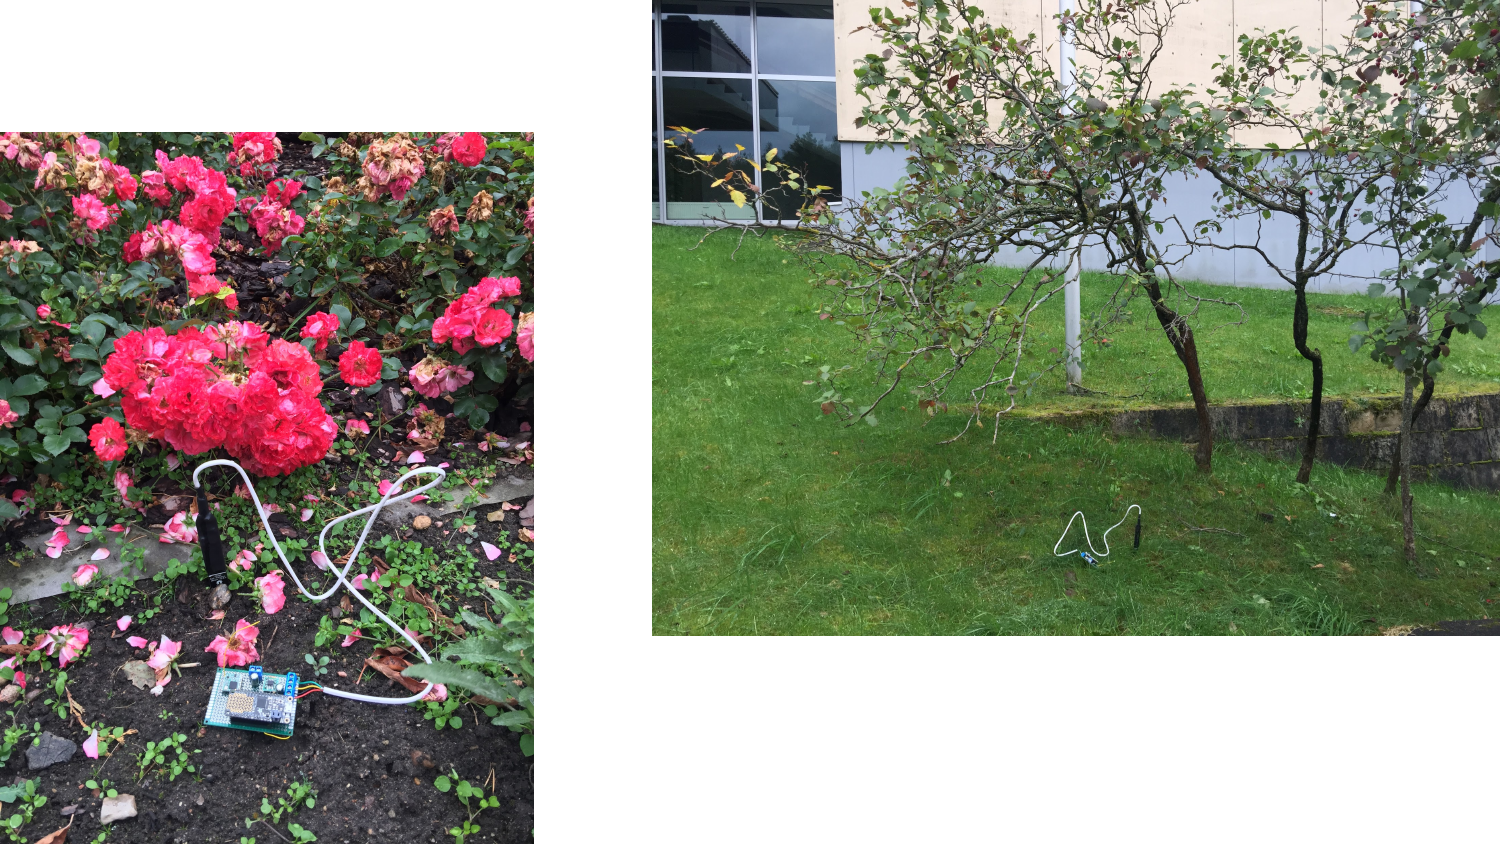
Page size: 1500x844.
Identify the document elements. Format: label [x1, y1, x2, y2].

picture [0, 132, 534, 844]
picture [652, 0, 1500, 636]
